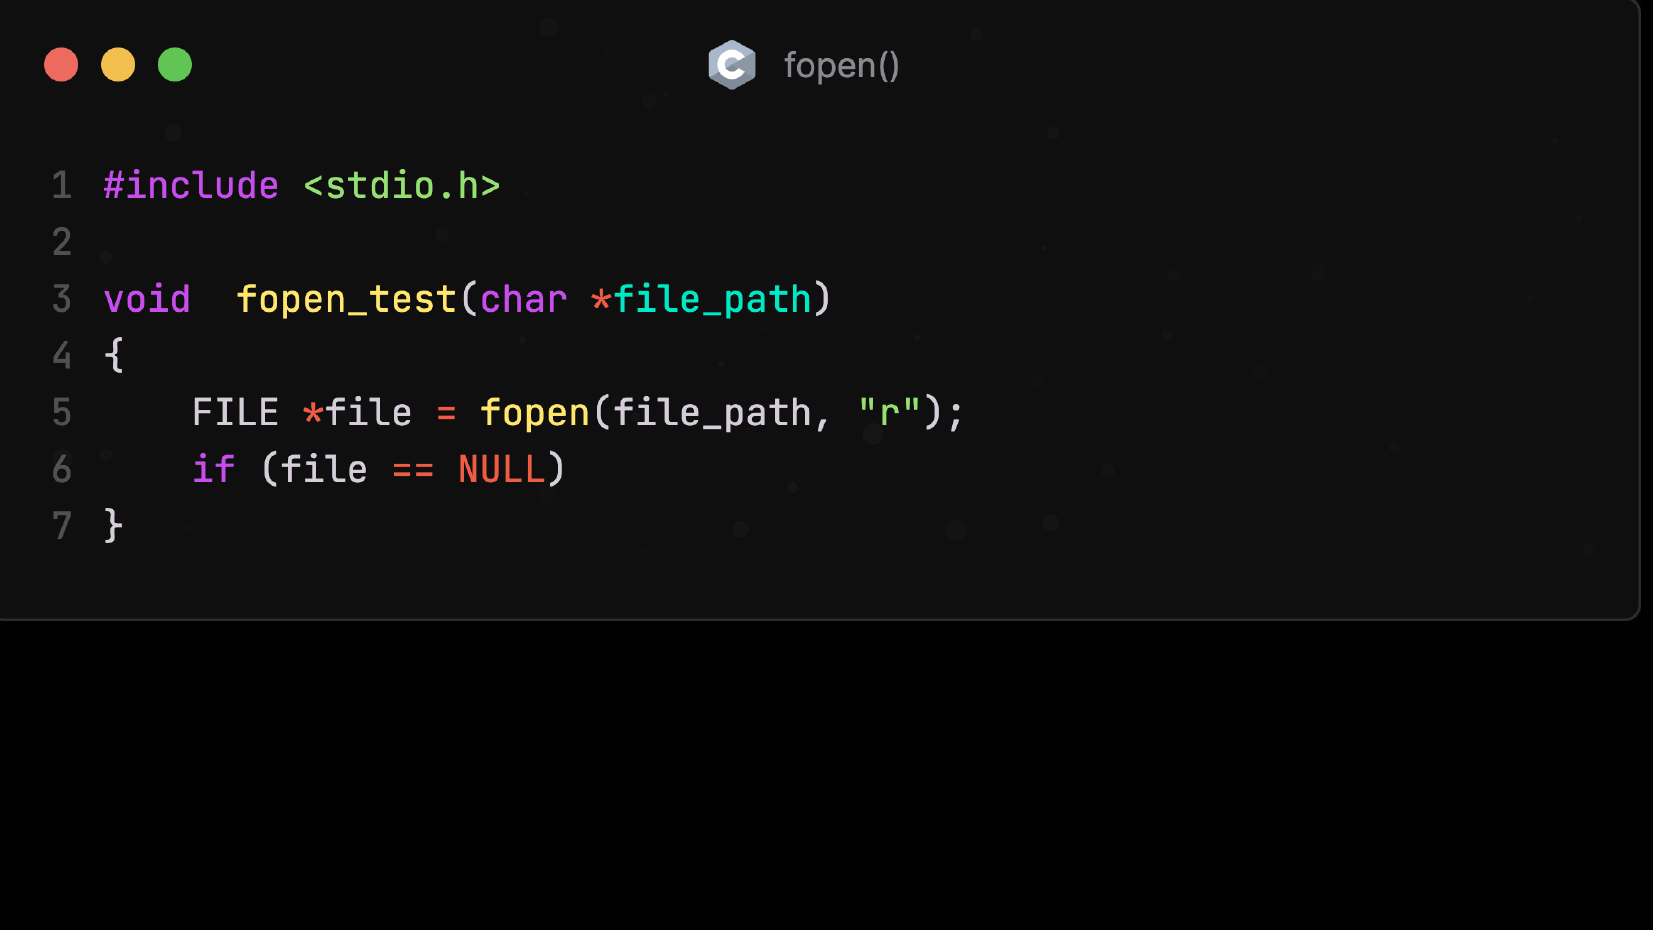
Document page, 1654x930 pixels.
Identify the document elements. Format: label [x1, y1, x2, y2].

picture [0, 0, 1641, 621]
